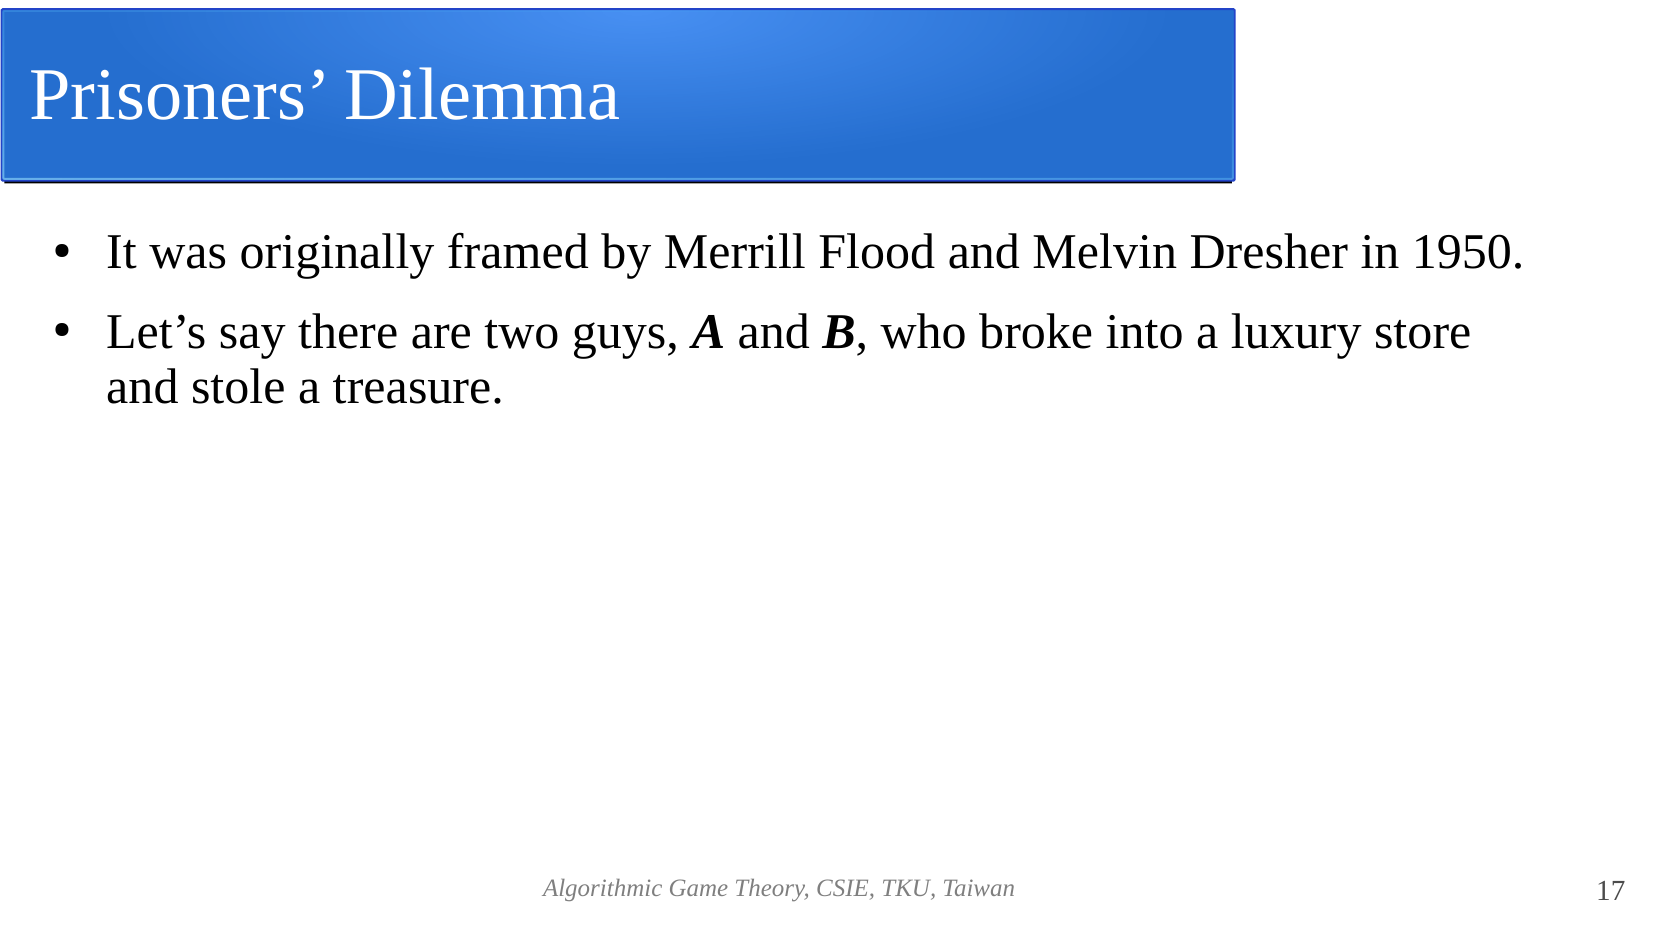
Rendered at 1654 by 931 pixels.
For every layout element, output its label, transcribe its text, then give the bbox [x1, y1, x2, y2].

title Prisoners’ Dilemma [29, 17, 1138, 172]
list It was originally framed by Merrill Flood and Melvin Dresher in 1950. Let’s say there are two guys, A and B, who broke into a luxury store and stole a treasure. [35, 224, 1548, 818]
